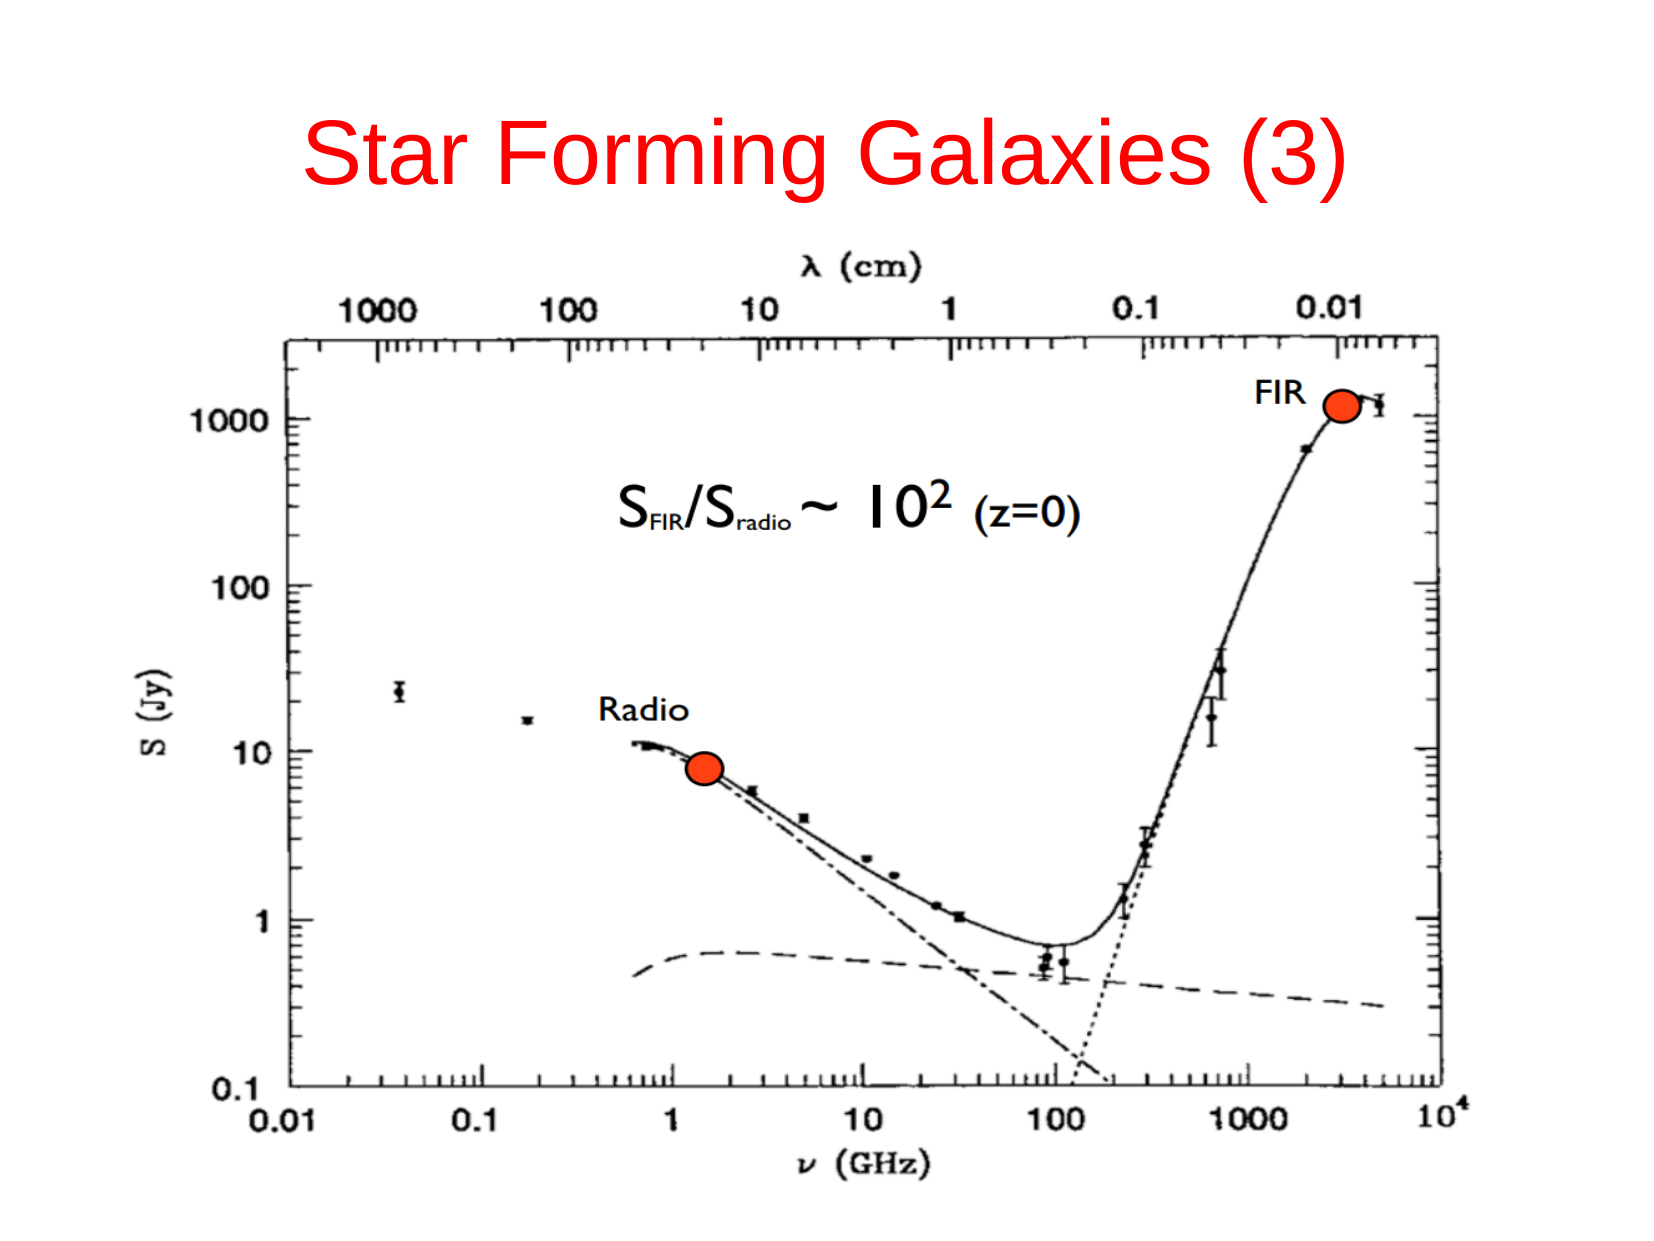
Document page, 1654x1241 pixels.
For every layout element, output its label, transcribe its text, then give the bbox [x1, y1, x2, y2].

title Star Forming Galaxies (3) [82, 49, 1571, 257]
picture [103, 246, 1501, 1193]
